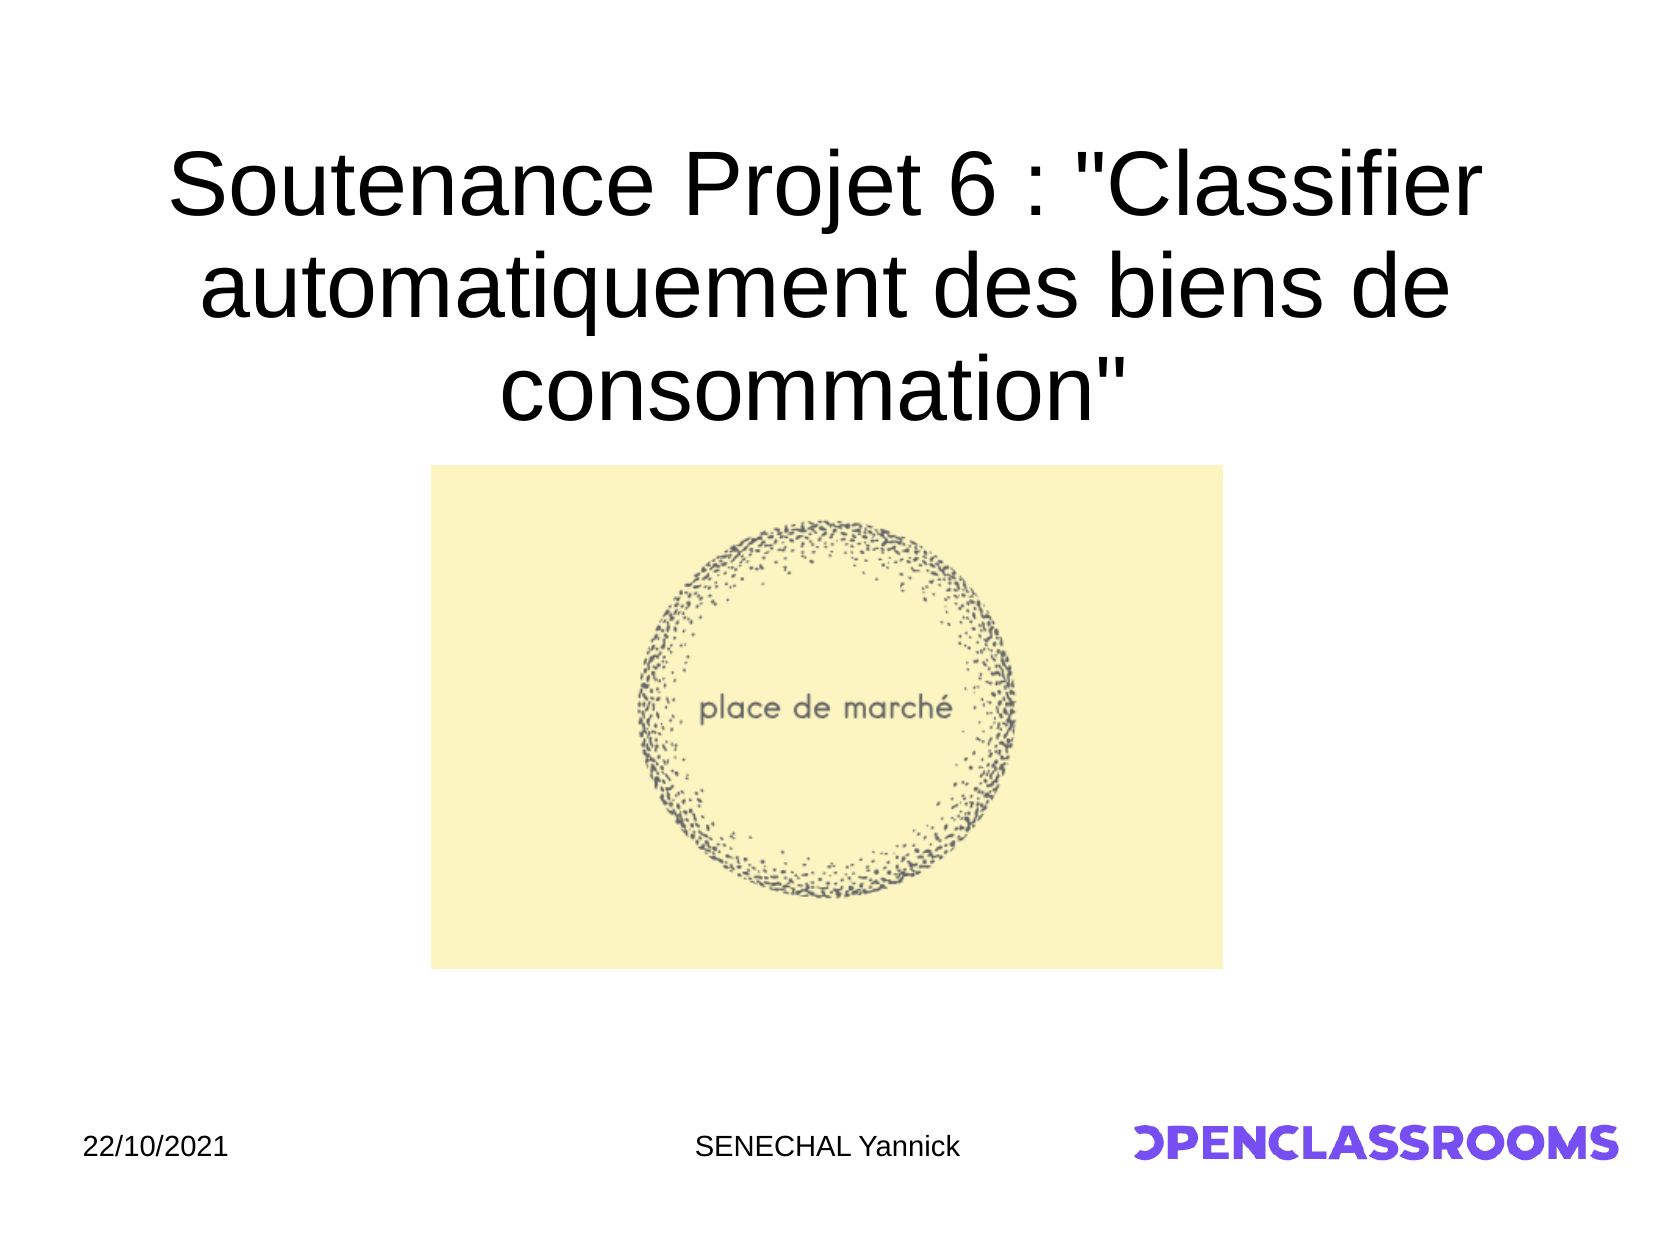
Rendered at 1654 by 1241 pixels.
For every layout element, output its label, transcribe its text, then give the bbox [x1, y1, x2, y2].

picture [1110, 1076, 1653, 1205]
picture [431, 465, 1223, 969]
title Soutenance Projet 6 : "Classifier automatiquement des biens de consommation" [82, 132, 1571, 441]
